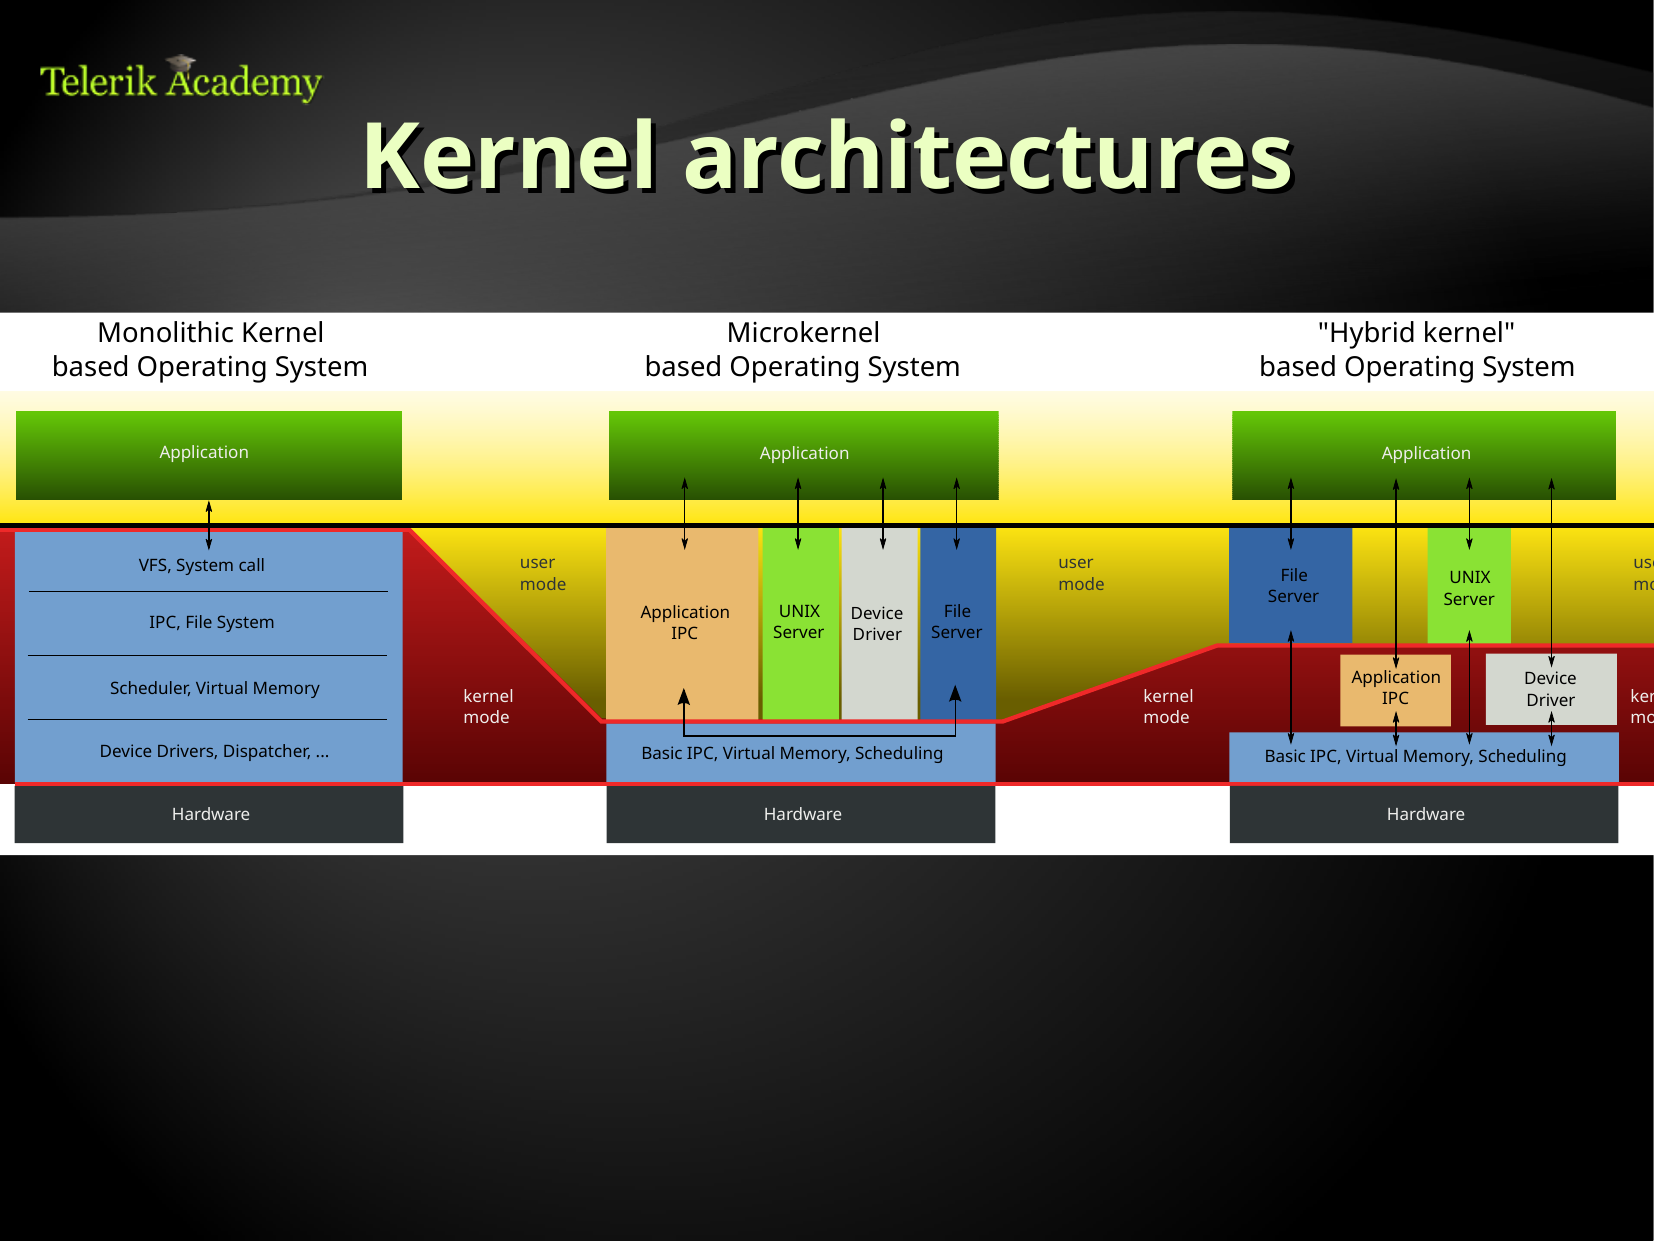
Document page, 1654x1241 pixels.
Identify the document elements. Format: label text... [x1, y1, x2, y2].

picture [0, 0, 1654, 1241]
title Kernel architectures [82, 49, 1571, 257]
